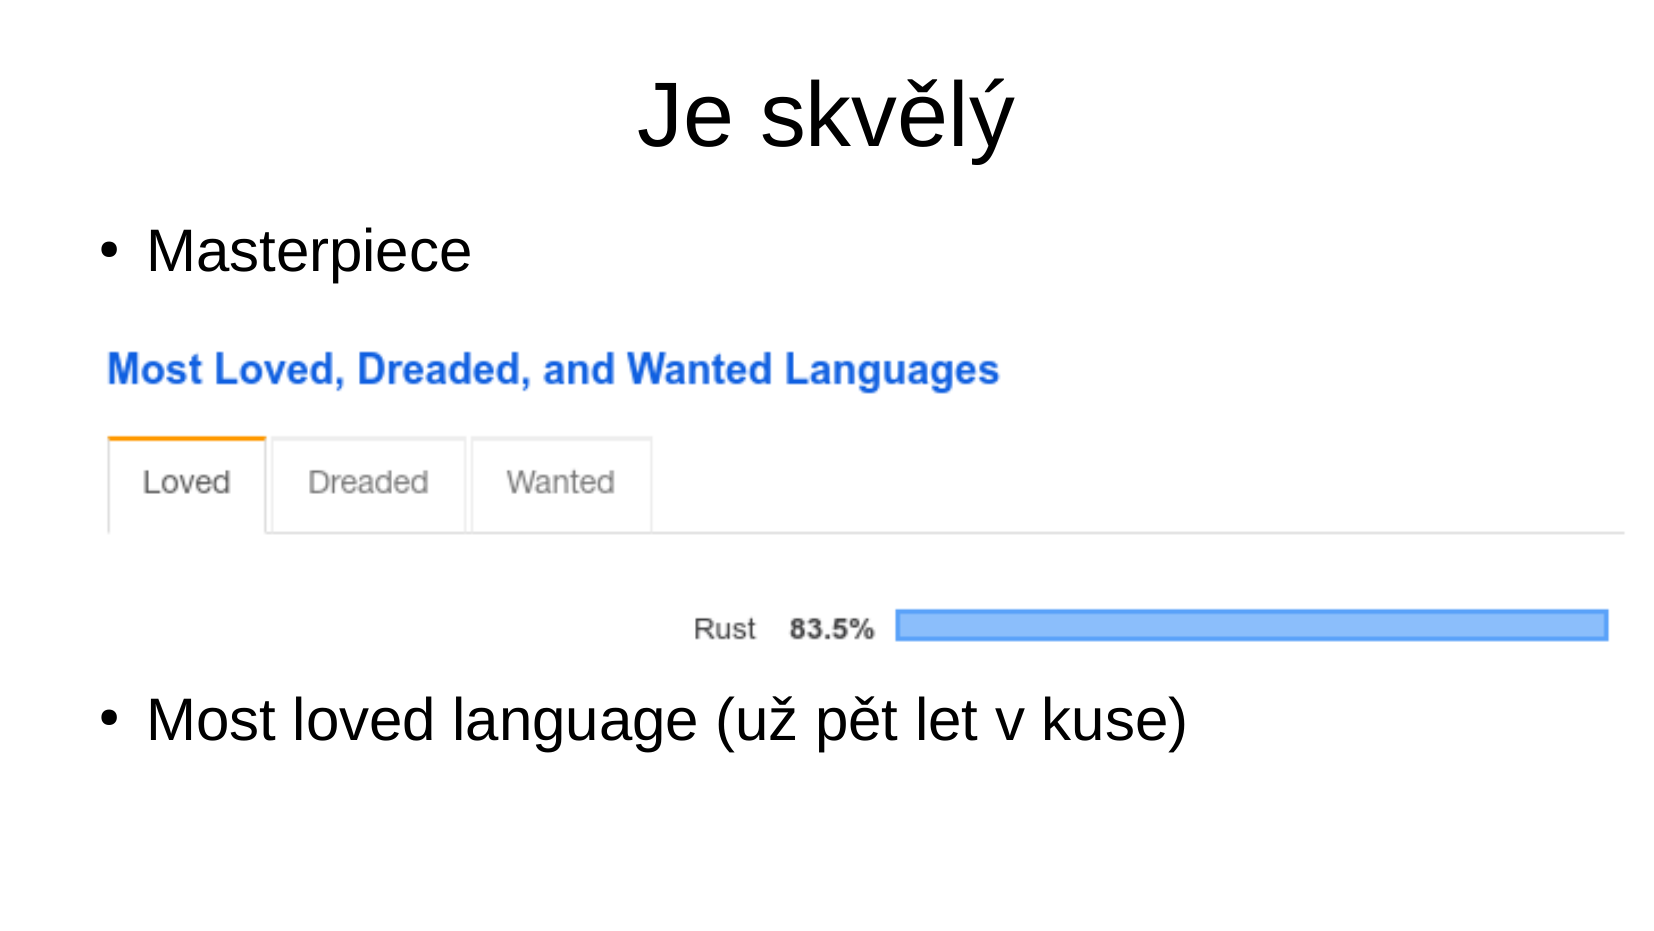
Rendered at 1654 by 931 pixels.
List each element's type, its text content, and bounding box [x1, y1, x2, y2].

title Je skvělý [82, 37, 1571, 193]
picture [90, 314, 1641, 661]
list Masterpiece Most loved language (už pět let v kuse) [82, 217, 1571, 758]
